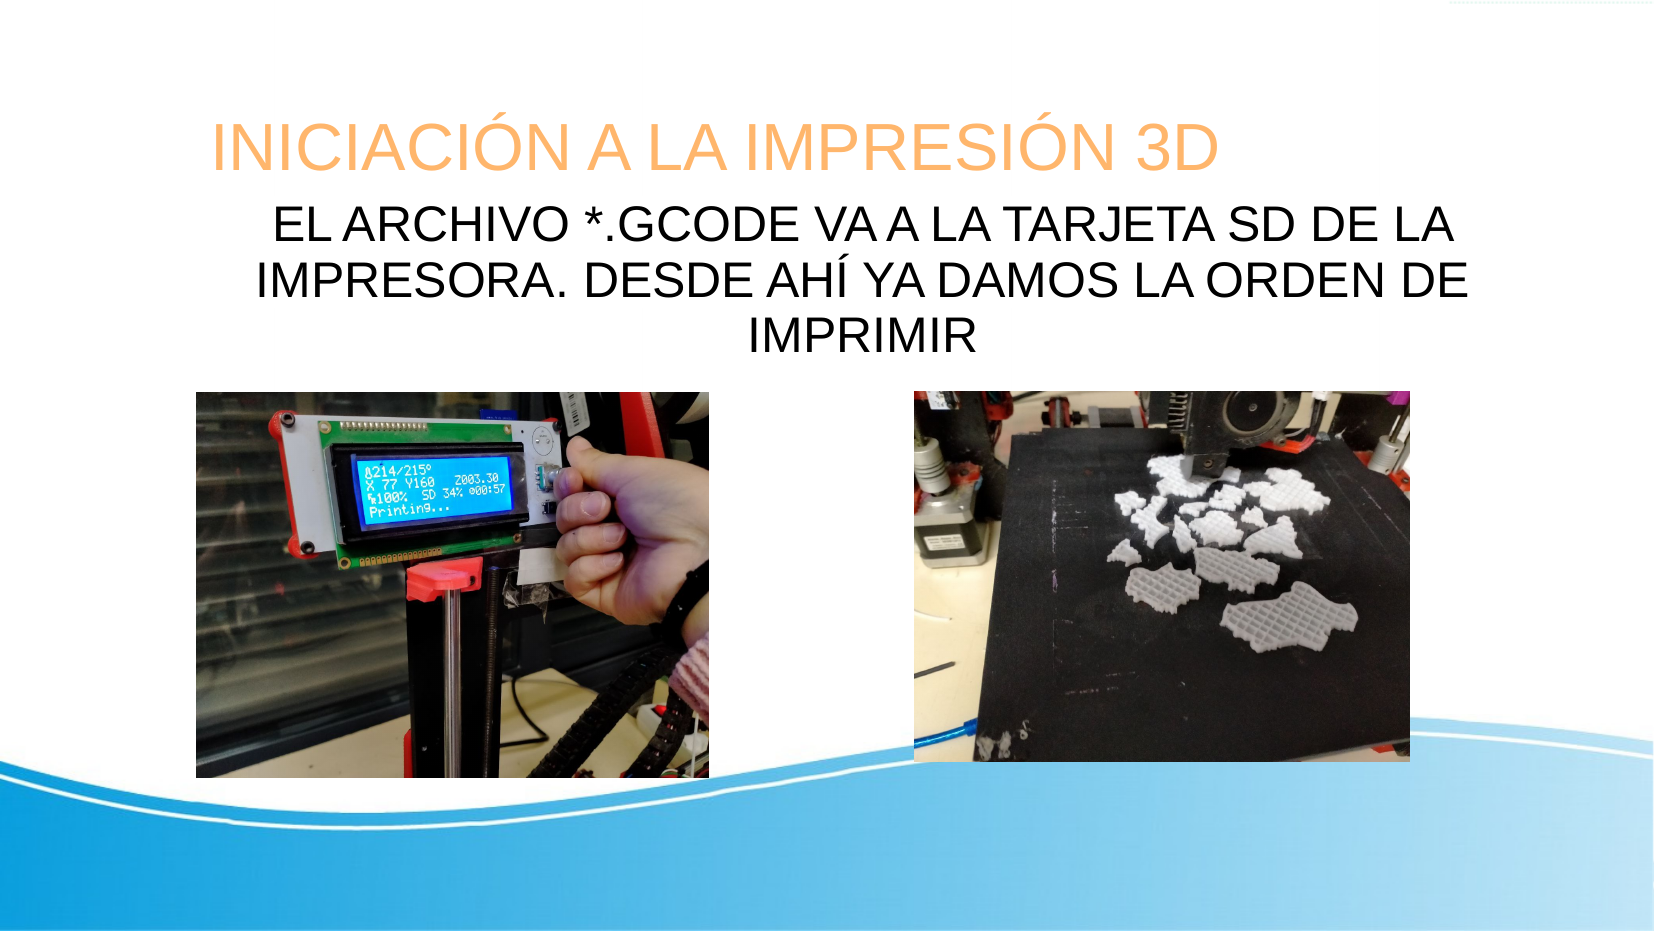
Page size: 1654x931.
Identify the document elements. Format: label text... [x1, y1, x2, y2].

subtitle EL ARCHIVO *.GCODE VA A LA TARJETA SD DE LA IMPRESORA. DESDE AHÍ YA DAMOS LA ORDEN DE IMPRIMIR [127, 196, 1563, 420]
picture [0, 0, 1654, 931]
text_box INICIACIÓN A LA IMPRESIÓN 3D [195, 102, 1485, 193]
